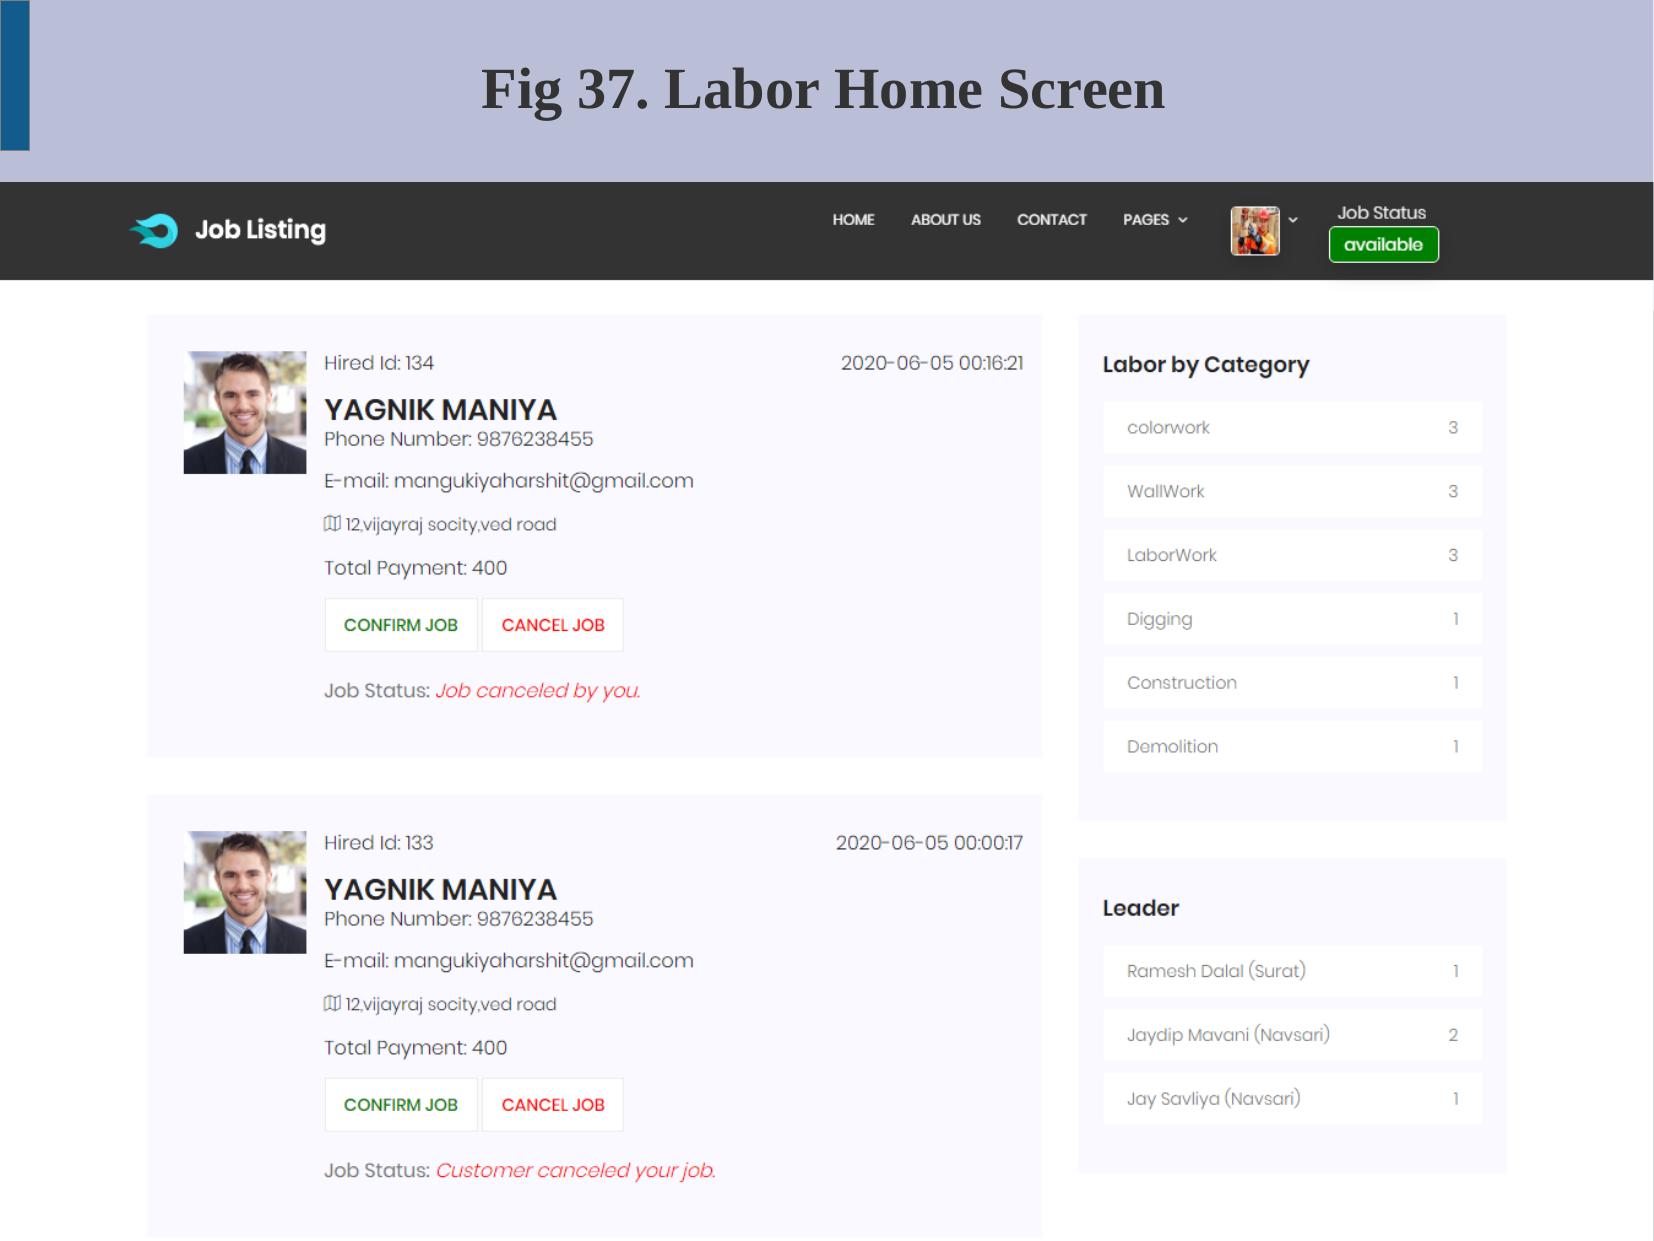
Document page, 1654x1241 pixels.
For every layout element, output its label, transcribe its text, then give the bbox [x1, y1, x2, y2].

title Fig 37. Labor Home Screen [117, 0, 1531, 182]
picture [0, 182, 1654, 1241]
